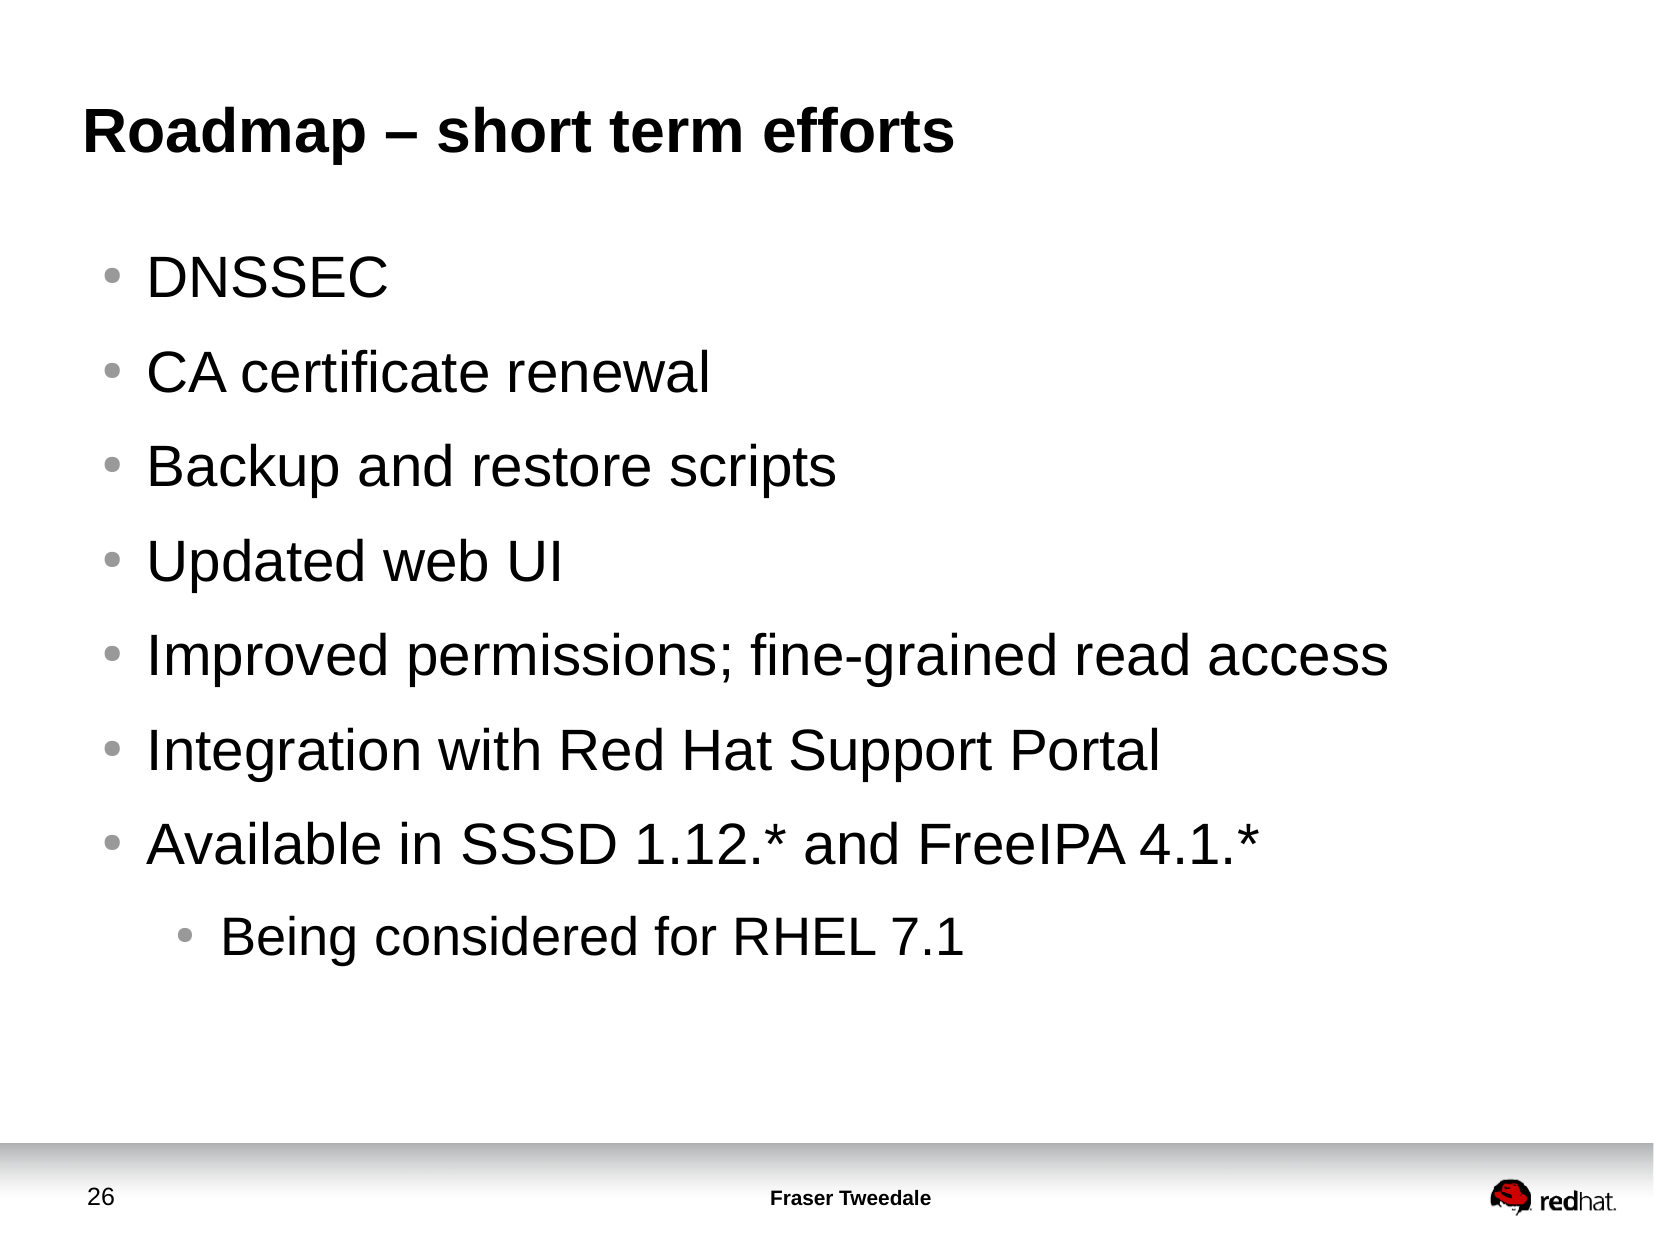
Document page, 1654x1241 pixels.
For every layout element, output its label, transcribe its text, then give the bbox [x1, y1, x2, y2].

title Roadmap – short term efforts [82, 37, 1571, 226]
list DNSSEC CA certificate renewal Backup and restore scripts Updated web UI Improved permissions; fine-grained read access Integration with Red Hat Support Portal Available in SSSD 1.12.* and FreeIPA 4.1.* Being considered for RHEL 7.1 [86, 244, 1576, 1039]
picture [0, 1143, 1654, 1241]
